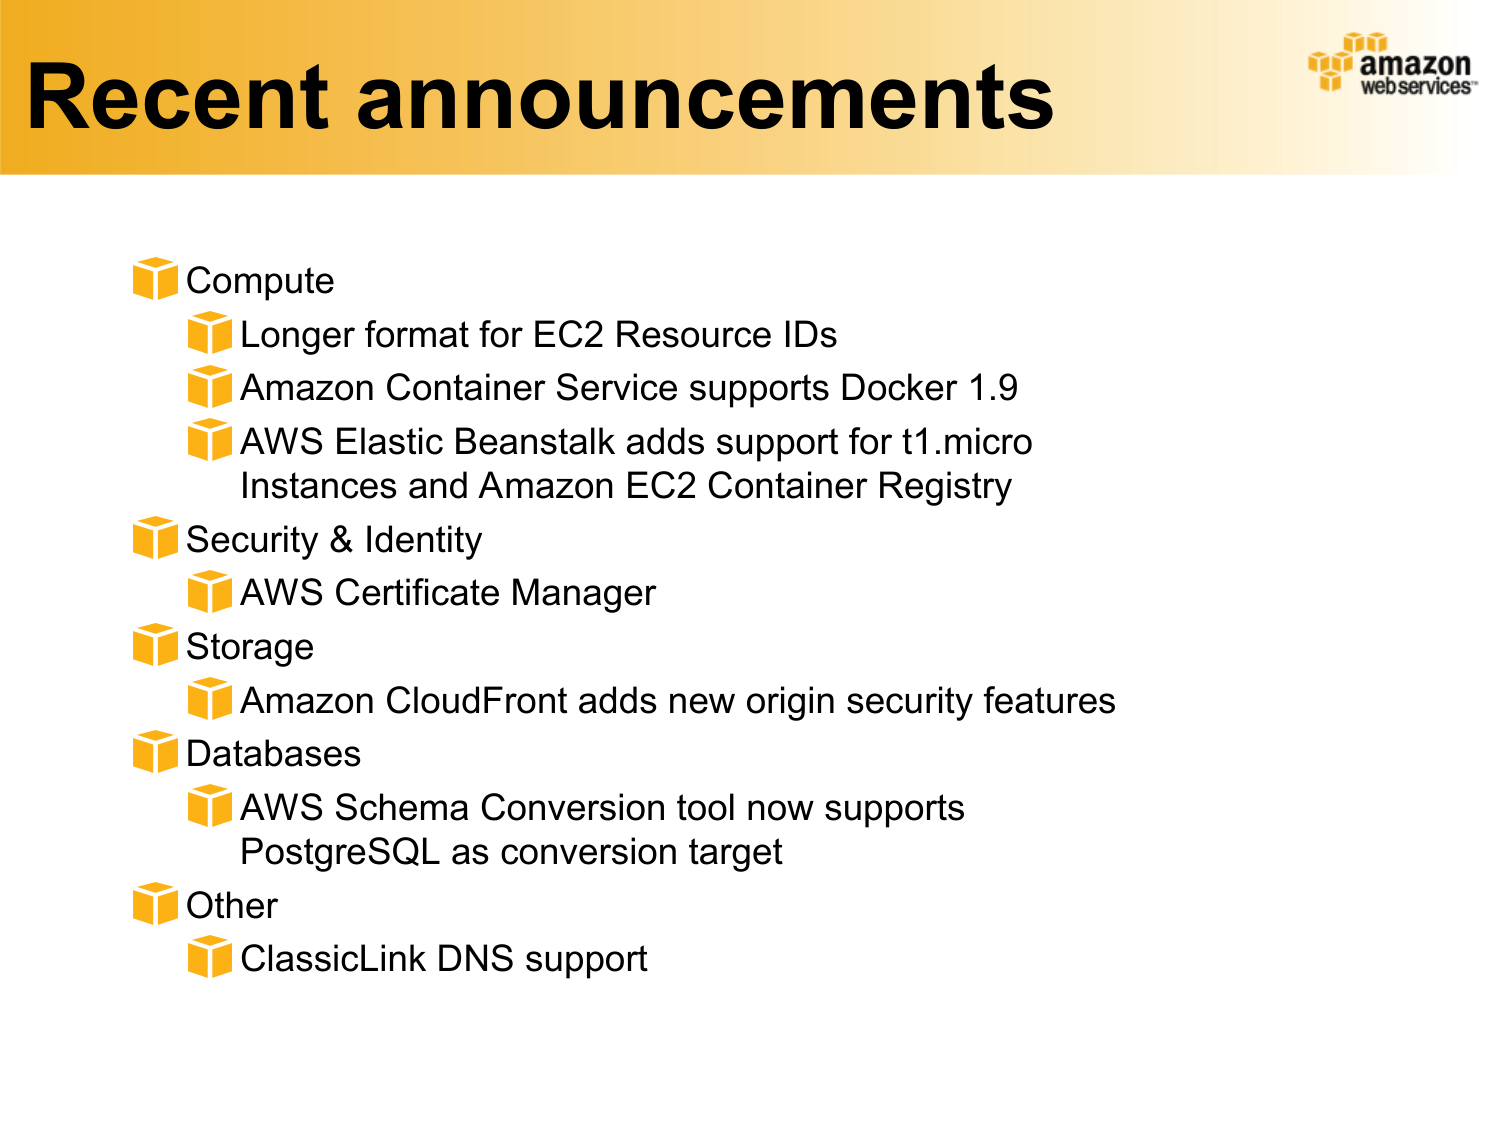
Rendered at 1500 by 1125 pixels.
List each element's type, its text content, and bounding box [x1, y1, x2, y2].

title Recent announcements [2, 0, 1278, 185]
picture [0, 0, 1500, 1125]
list Compute Longer format for EC2 Resource IDs Amazon Container Service supports Docker 1.9 AWS Elastic Beanstalk adds support for t1.micro Instances and Amazon EC2 Container Registry Security & Identity AWS Certificate Manager Storage Amazon CloudFront adds new origin security features Databases AWS Schema Conversion tool now supports PostgreSQL as conversion target Other ClassicLink DNS support [112, 246, 1388, 1000]
